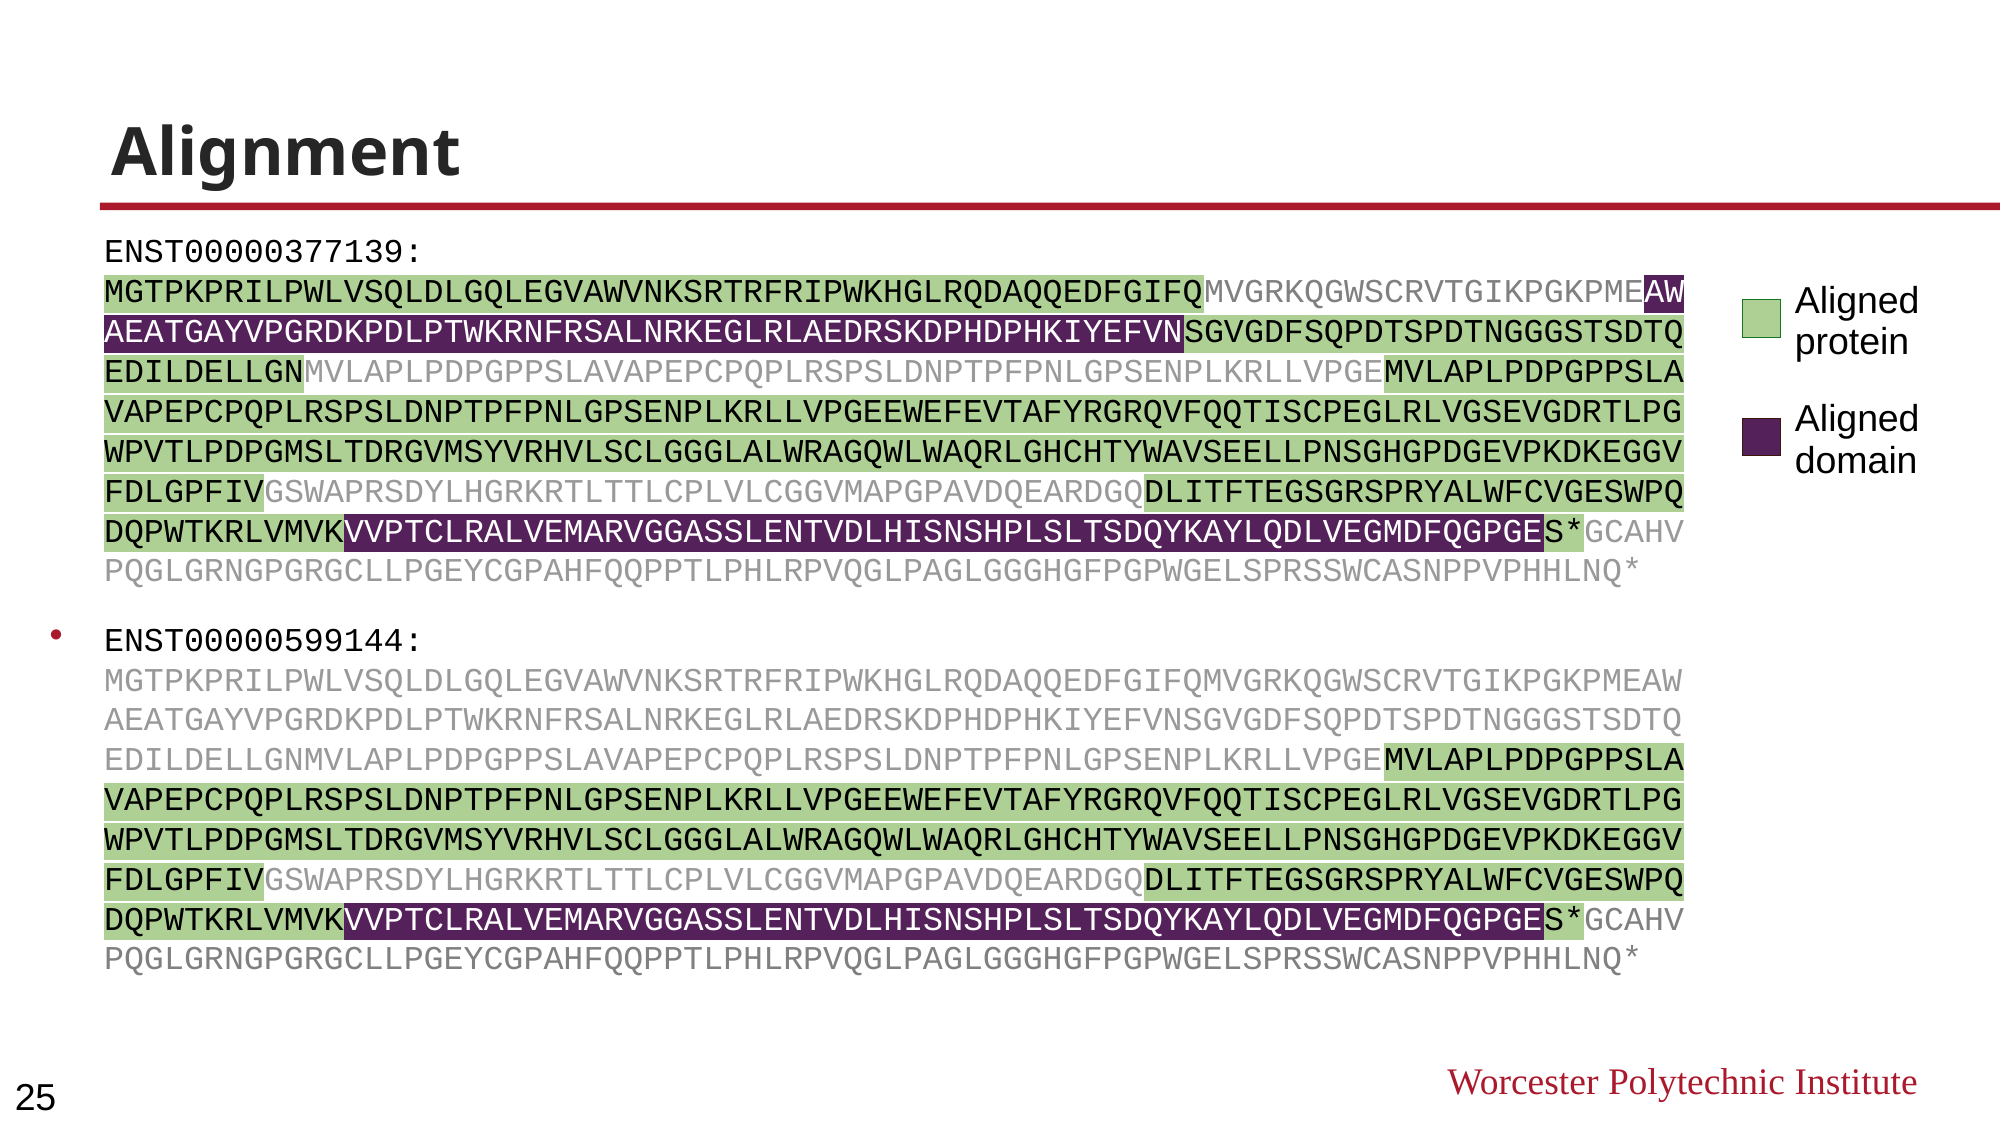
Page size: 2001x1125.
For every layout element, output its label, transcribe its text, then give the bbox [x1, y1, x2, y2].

text_box [1742, 418, 1780, 456]
text_box Aligned protein [1780, 267, 1968, 376]
text_box Aligned domain [1780, 385, 1968, 494]
title Alignment [111, 118, 1837, 189]
text_box <number> [0, 1069, 202, 1125]
text_box [1742, 299, 1780, 338]
list ENST00000377139: MGTPKPRILPWLVSQLDLGQLEGVAWVNKSRTRFRIPWKHGLRQDAQQEDFGIFQMVGRKQGWSCRVTGIKPGKPMEAWAEATGAYVPGRDKPDLPTWKRNFRSALNRKEGLRLAEDRSKDPHDPHKIYEFVNSGVGDFSQPDTSPDTNGGGSTSDTQEDILDELLGNMVLAPLPDPGPPSLAVAPEPCPQPLRSPSLDNPTPFPNLGPSENPLKRLLVPGEMVLAPLPDPGPPSLAVAPEPCPQPLRSPSLDNPTPFPNLGPSENPLKRLLVPGEEWEFEVTAFYRGRQVFQQTISCPEGLRLVGSEVGDRTLPGWPVTLPDPGMSLTDRGVMSYVRHVLSCLGGGLALWRAGQWLWAQRLGHCHTYWAVSEELLPNSGHGPDGEVPKDKEGGVFDLGPFIVGSWAPRSDYLHGRKRTLTTLCPLVLCGGVMAPGPAVDQEARDGQDLITFTEGSGRSPRYALWFCVGESWPQDQPWTKRLVMVKVVPTCLRALVEMARVGGASSLENTVDLHISNSHPLSLTSDQYKAYLQDLVEGMDFQGPGES*GCAHVPQGLGRNGPGRGCLLPGEYCGPAHFQQPPTLPHLRPVQGLPAGLGGGHGFPGPWGELSPRSSWCASNPPVPHHLNQ* ENST00000599144: MGTPKPRILPWLVSQLDLGQLEGVAWVNKSRTRFRIPWKHGLRQDAQQEDFGIFQMVGRKQGWSCRVTGIKPGKPMEAWAEATGAYVPGRDKPDLPTWKRNFRSALNRKEGLRLAEDRSKDPHDPHKIYEFVNSGVGDFSQPDTSPDTNGGGSTSDTQEDILDELLGNMVLAPLPDPGPPSLAVAPEPCPQPLRSPSLDNPTPFPNLGPSENPLKRLLVPGEMVLAPLPDPGPPSLAVAPEPCPQPLRSPSLDNPTPFPNLGPSENPLKRLLVPGEEWEFEVTAFYRGRQVFQQTISCPEGLRLVGSEVGDRTLPGWPVTLPDPGMSLTDRGVMSYVRHVLSCLGGGLALWRAGQWLWAQRLGHCHTYWAVSEELLPNSGHGPDGEVPKDKEGGVFDLGPFIVGSWAPRSDYLHGRKRTLTTLCPLVLCGGVMAPGPAVDQEARDGQDLITFTEGSGRSPRYALWFCVGESWPQDQPWTKRLVMVKVVPTCLRALVEMARVGGASSLENTVDLHISNSHPLSLTSDQYKAYLQDLVEGMDFQGPGES*GCAHVPQGLGRNGPGRGCLLPGEYCGPAHFQQPPTLPHLRPVQGLPAGLGGGHGFPGPWGELSPRSSWCASNPPVPHHLNQ* [33, 229, 1688, 1047]
